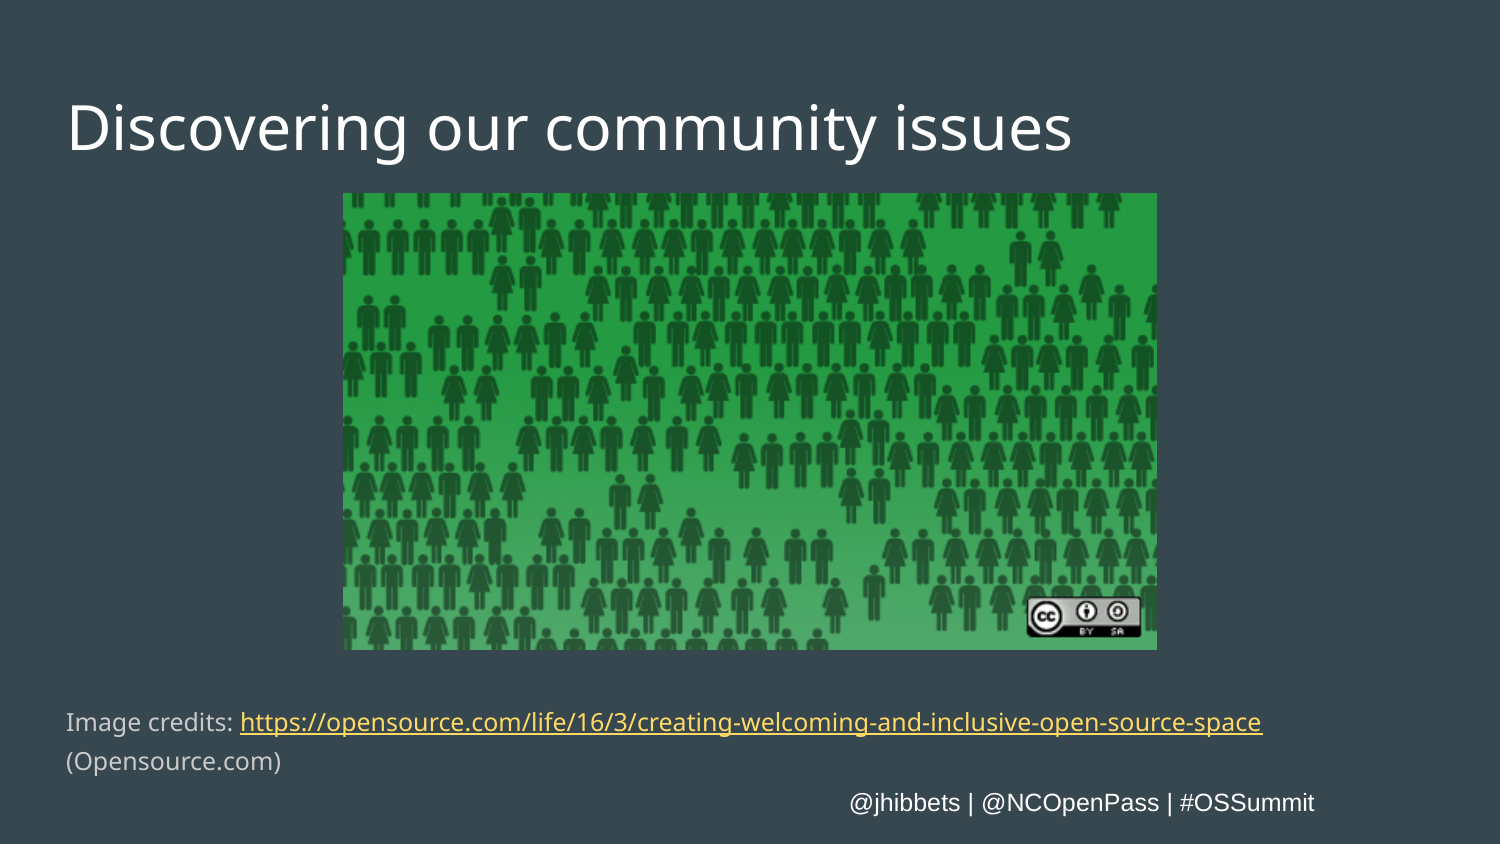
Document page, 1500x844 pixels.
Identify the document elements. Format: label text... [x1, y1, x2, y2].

title Discovering our community issues [51, 72, 1449, 167]
picture [343, 193, 1157, 650]
text_box Image credits: https://opensource.com/life/16/3/creating-welcoming-and-inclusive-open-source-space (Opensource.com) [51, 686, 1449, 750]
